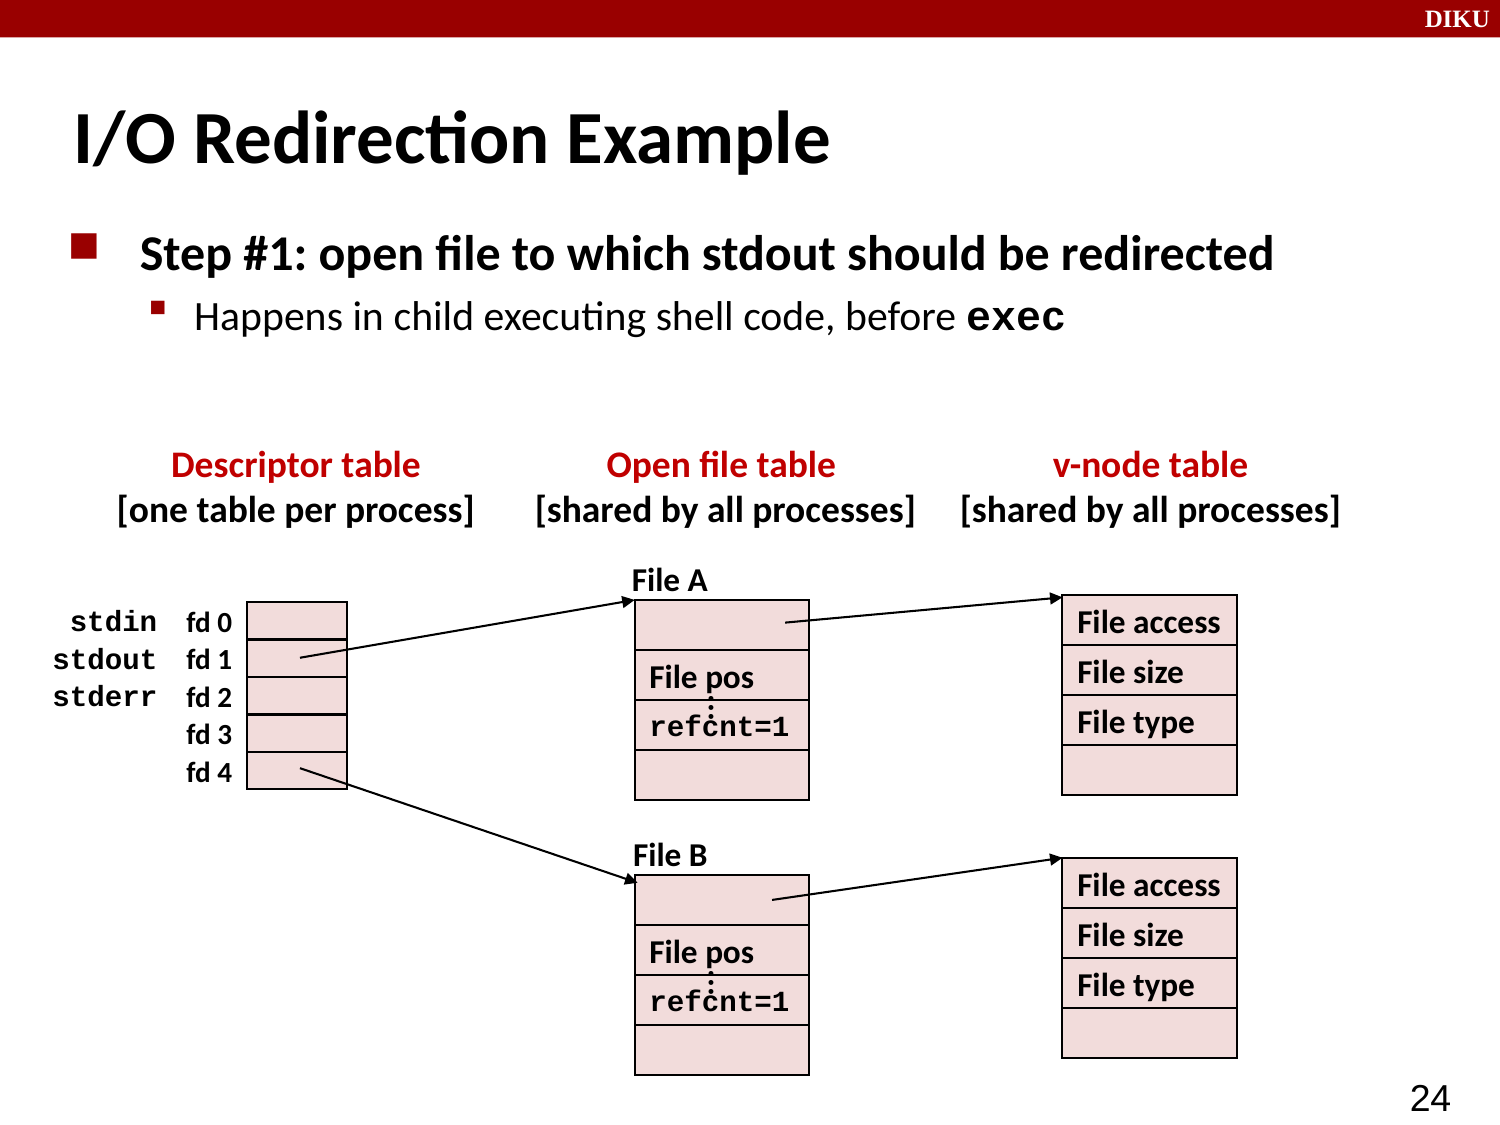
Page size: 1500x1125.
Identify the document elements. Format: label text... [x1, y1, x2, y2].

text_box fd 0 [173, 602, 247, 639]
text_box ... [1062, 746, 1238, 796]
text_box refcnt=1 [634, 699, 810, 749]
text_box File A [617, 550, 723, 605]
text_box File type [1062, 957, 1238, 1008]
text_box File size [1062, 645, 1238, 695]
text_box File access [1062, 595, 1238, 645]
text_box File type [1062, 695, 1238, 746]
text_box ... [1062, 1008, 1238, 1058]
text_box File B [618, 825, 723, 880]
text_box File access [1062, 857, 1238, 907]
text_box stderr [37, 683, 173, 721]
text_box [634, 599, 810, 650]
text_box fd 4 [147, 752, 247, 790]
text_box stdout [37, 632, 173, 683]
text_box v-node table [shared by all processes] [945, 432, 1357, 538]
text_box I/O Redirection Example [58, 71, 1304, 197]
text_box ... [634, 749, 810, 800]
text_box refcnt=1 [634, 974, 810, 1024]
text_box Open file table [shared by all processes] [519, 432, 932, 538]
text_box Step #1: open file to which stdout should be redirected Happens in child executing shell code, before exec [57, 212, 1460, 375]
text_box fd 3 [147, 714, 247, 752]
text_box File pos [634, 650, 810, 699]
text_box fd 1 [173, 639, 247, 677]
text_box [247, 602, 347, 790]
text_box stdin [54, 595, 173, 646]
text_box File pos [634, 925, 810, 974]
text_box ... [634, 1024, 810, 1075]
text_box Descriptor table [one table per process] [101, 432, 491, 538]
text_box fd 2 [173, 677, 247, 714]
text_box [634, 874, 810, 925]
text_box File size [1062, 907, 1238, 957]
